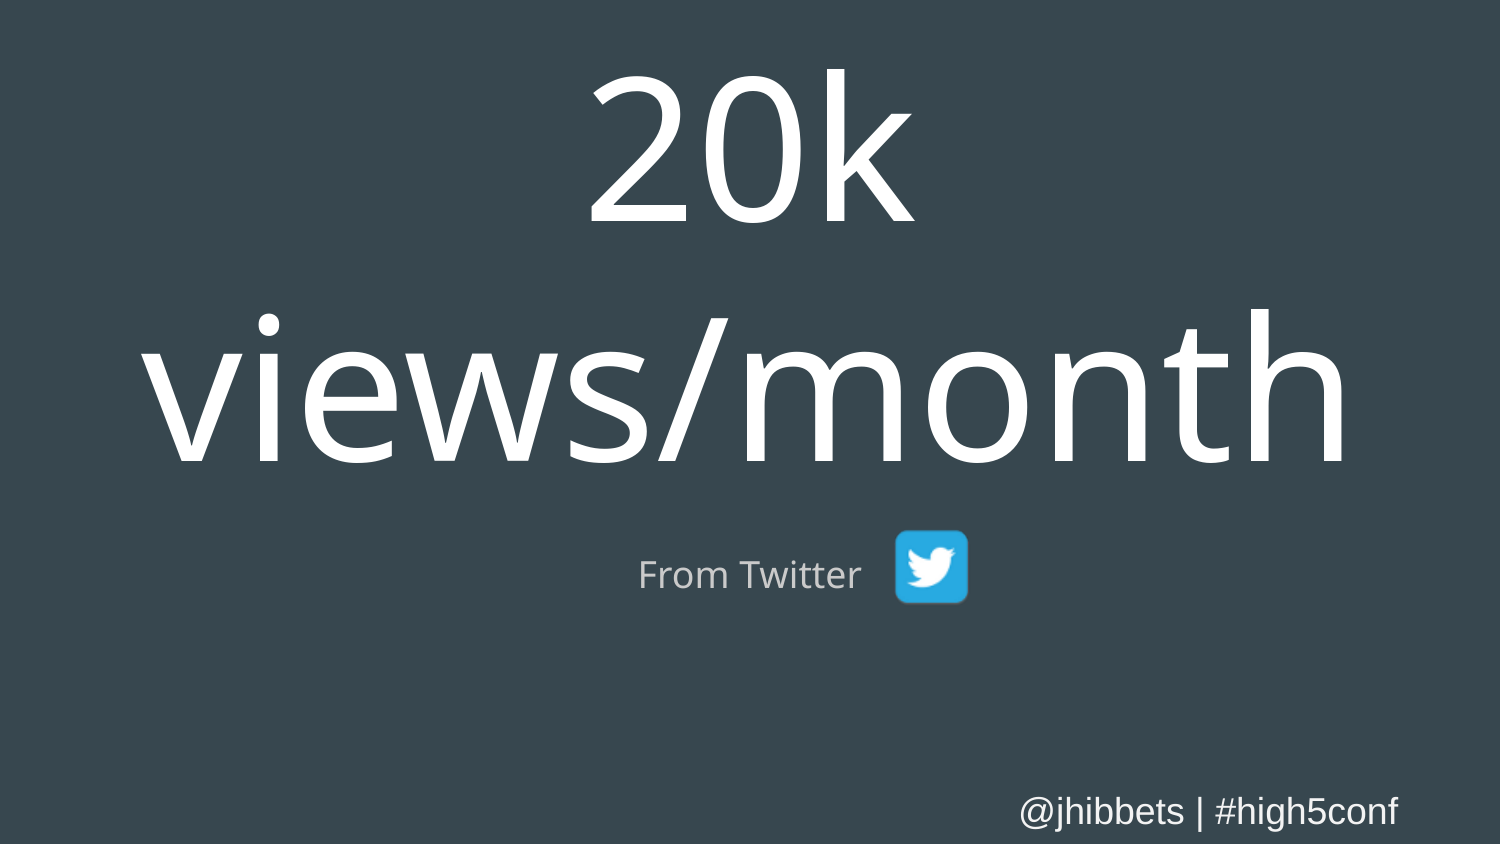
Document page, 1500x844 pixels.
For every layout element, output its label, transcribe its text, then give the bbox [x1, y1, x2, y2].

picture [893, 529, 972, 608]
title 20k views/month [51, 205, 1449, 517]
list From Twitter [51, 529, 1449, 743]
